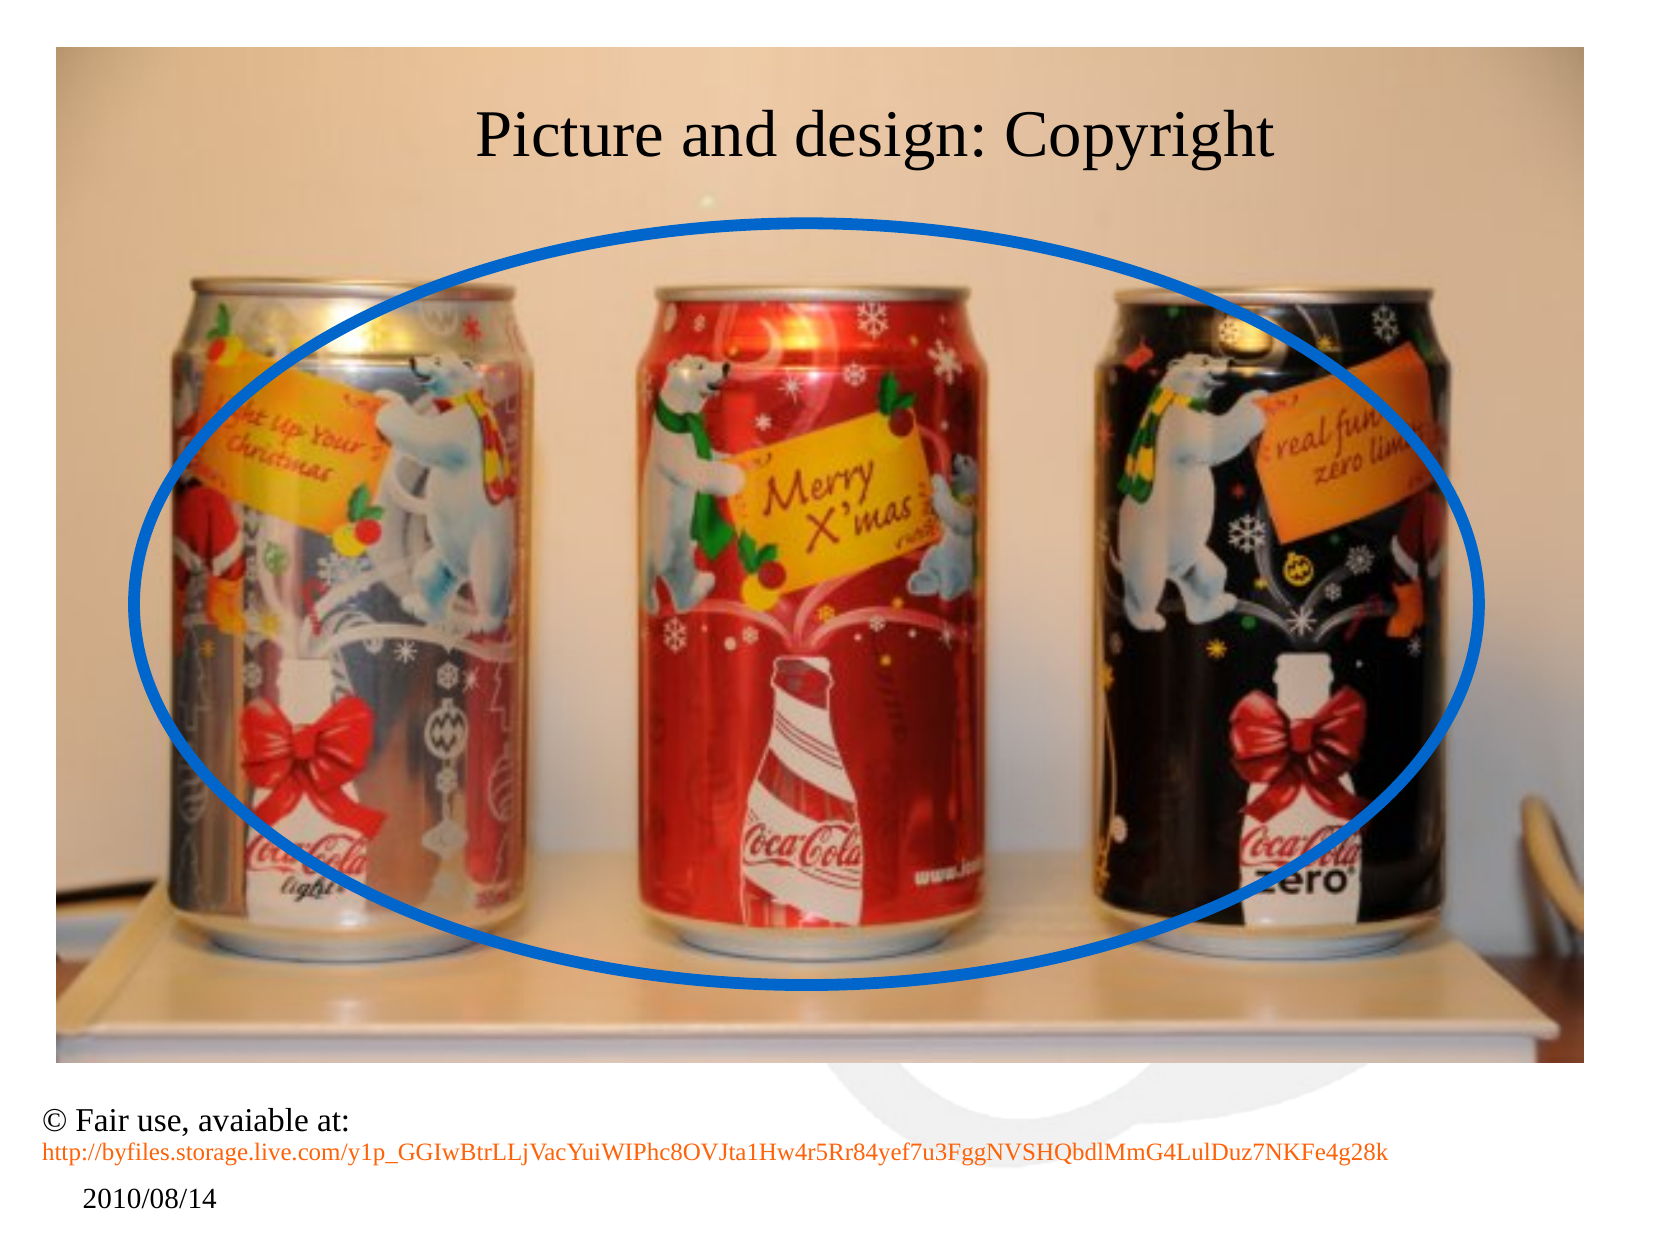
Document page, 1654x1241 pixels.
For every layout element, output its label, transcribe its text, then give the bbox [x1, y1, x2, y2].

text_box Picture and design: Copyright [245, 89, 1507, 179]
picture [56, 47, 1584, 1093]
text_box [133, 223, 1479, 986]
text_box © Fair use, avaiable at: http://byfiles.storage.live.com/y1p_GGIwBtrLLjVacYuiWIPhc8OVJta1Hw4r5Rr84yef7u3FggNVSHQbdlMmG4LulDuz7NKFe4g28k [27, 1093, 1636, 1174]
